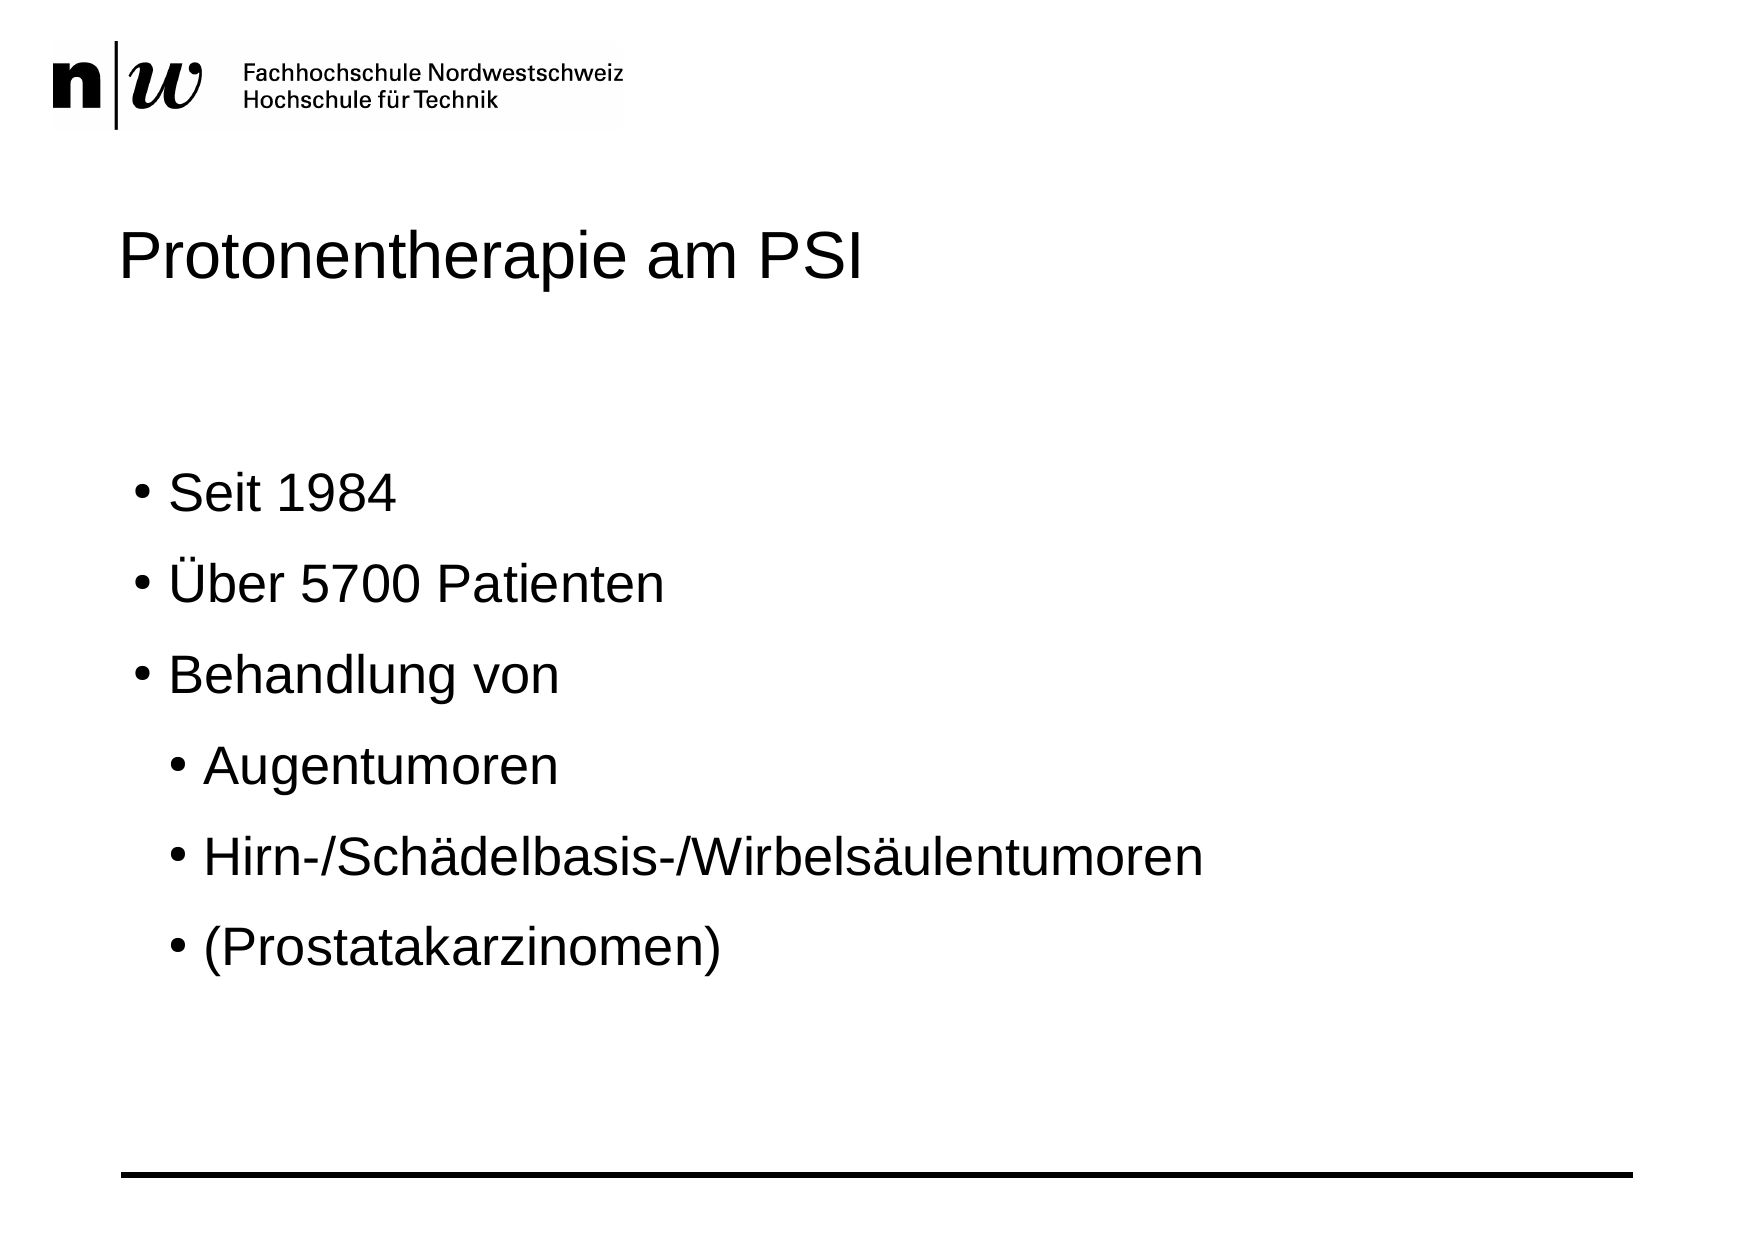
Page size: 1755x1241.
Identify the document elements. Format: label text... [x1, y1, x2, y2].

text_box Protonentherapie am PSI [118, 212, 1606, 296]
picture [53, 41, 623, 130]
text_box Seit 1984 Über 5700 Patienten Behandlung von Augentumoren Hirn-/Schädelbasis-/Wirbelsäulentumoren (Prostatakarzinomen) [118, 425, 1630, 1146]
